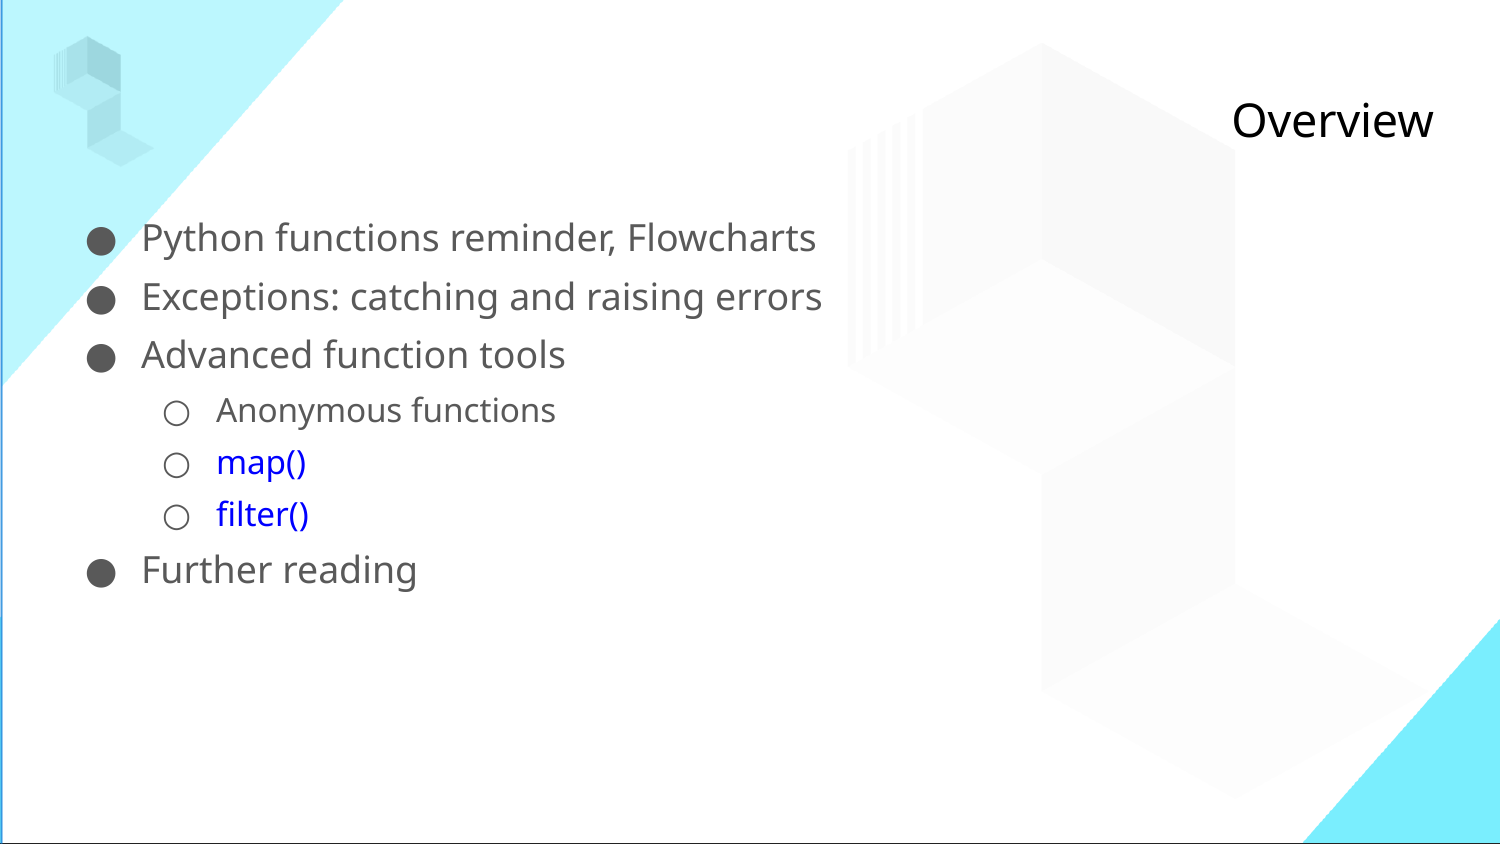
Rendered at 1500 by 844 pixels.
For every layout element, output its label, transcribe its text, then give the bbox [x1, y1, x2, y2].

title Overview [51, 72, 1449, 167]
picture [0, 0, 1500, 844]
list Python functions reminder, Flowcharts Exceptions: catching and raising errors Advanced function tools Anonymous functions map() filter() Further reading [51, 189, 1449, 750]
